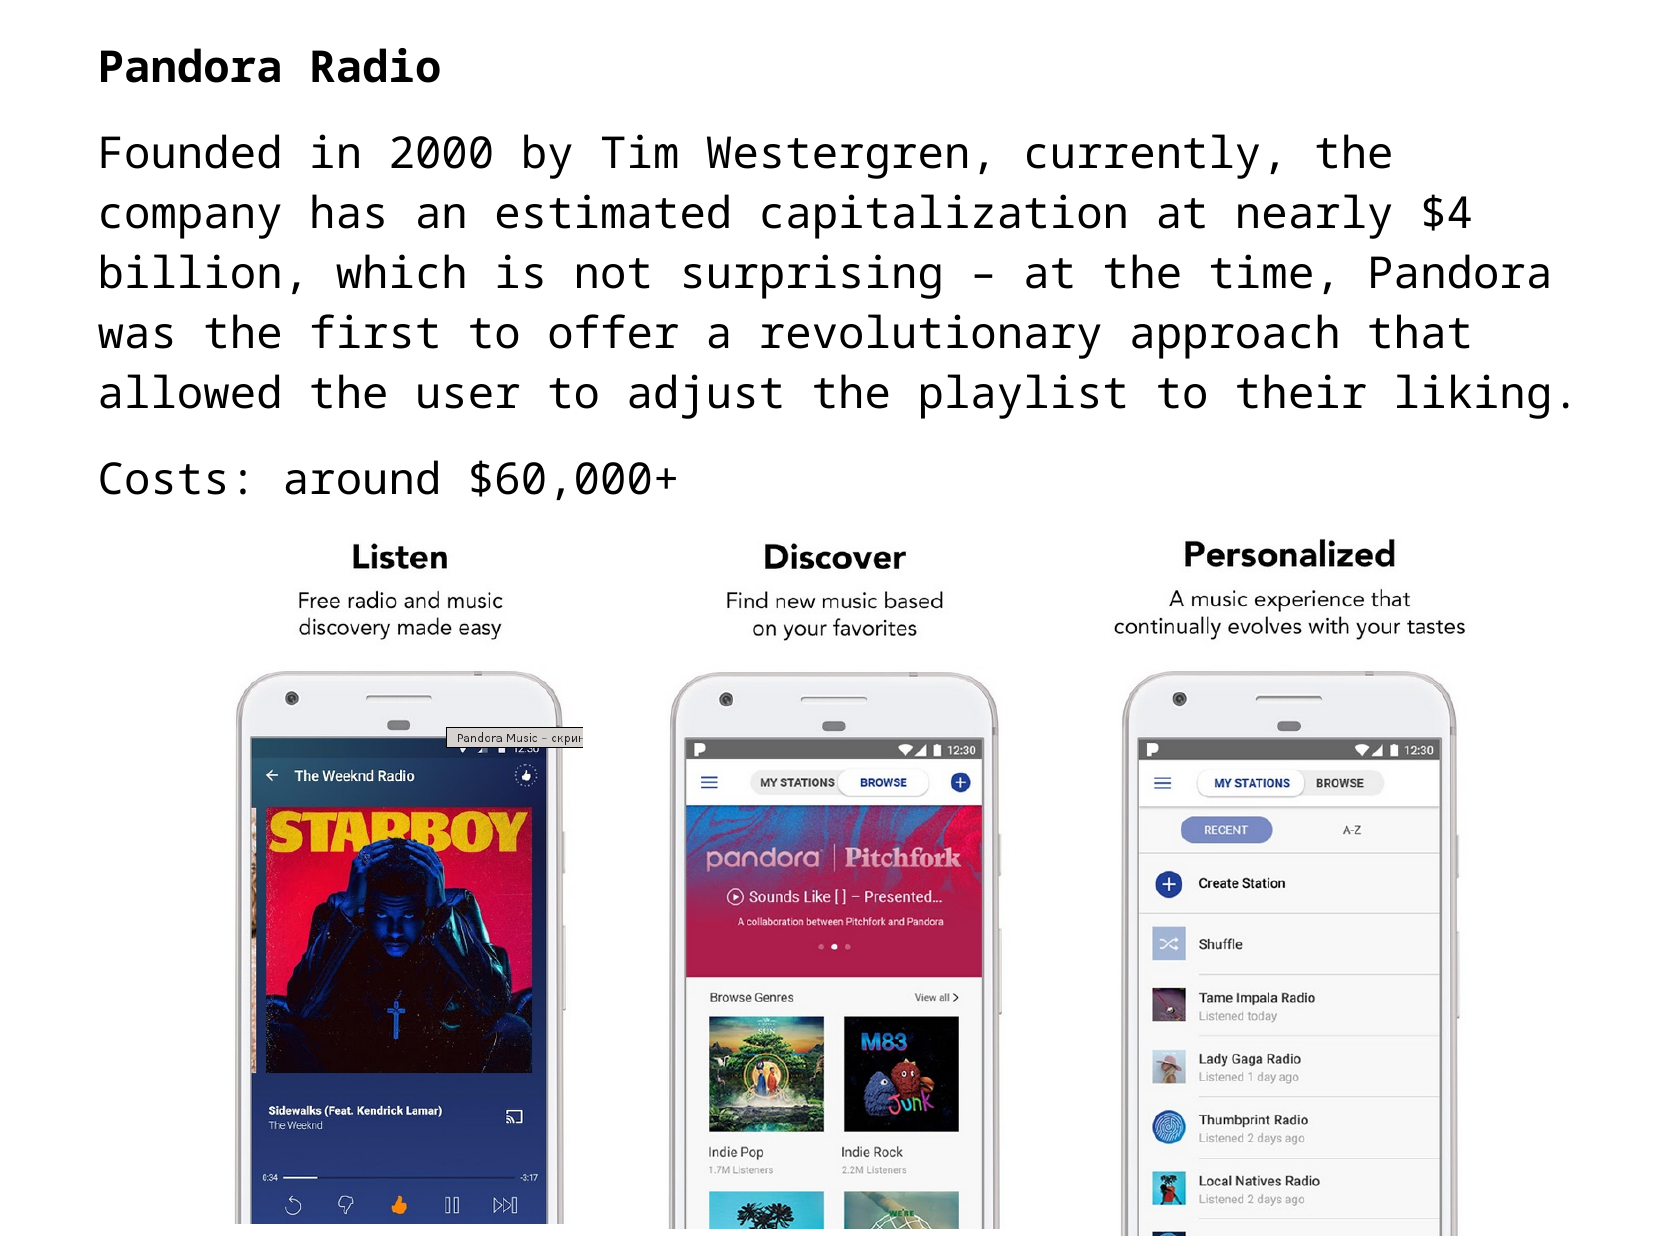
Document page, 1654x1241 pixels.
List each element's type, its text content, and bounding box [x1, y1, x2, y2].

list Pandora Radio Founded in 2000 by Tim Westergren, currently, the company has an estimated capitalization at nearly $4 billion, which is not surprising – at the time, Pandora was the first to offer a revolutionary approach that allowed the user to adjust the playlist to their liking. Costs: around $60,000+ [35, 35, 1589, 508]
picture [200, 531, 583, 1224]
picture [1086, 528, 1477, 1236]
picture [634, 531, 1019, 1229]
